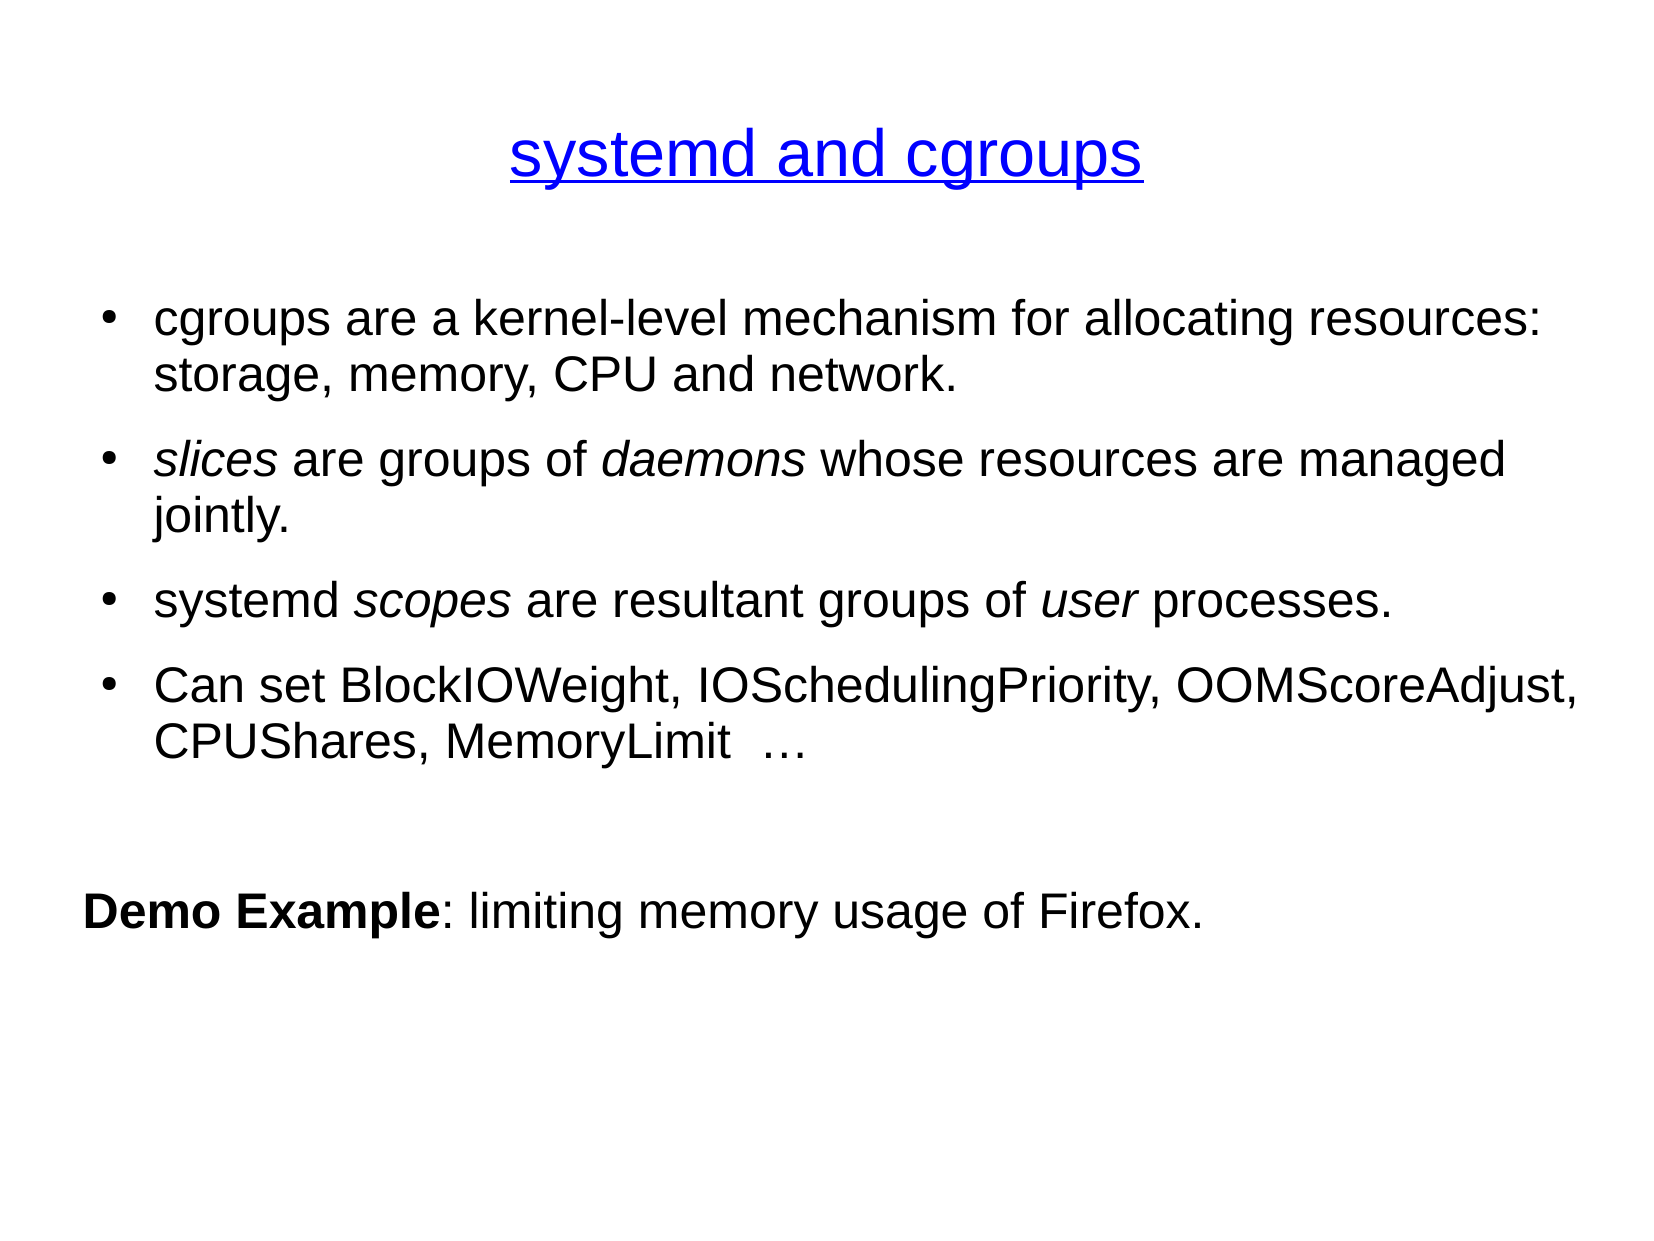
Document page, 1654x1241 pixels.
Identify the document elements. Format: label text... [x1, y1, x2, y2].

list cgroups are a kernel-level mechanism for allocating resources: storage, memory, CPU and network. slices are groups of daemons whose resources are managed jointly. systemd scopes are resultant groups of user processes. Can set BlockIOWeight, IOSchedulingPriority, OOMScoreAdjust, CPUShares, MemoryLimit … Demo Example: limiting memory usage of Firefox. [82, 290, 1606, 1171]
title systemd and cgroups [82, 49, 1571, 257]
